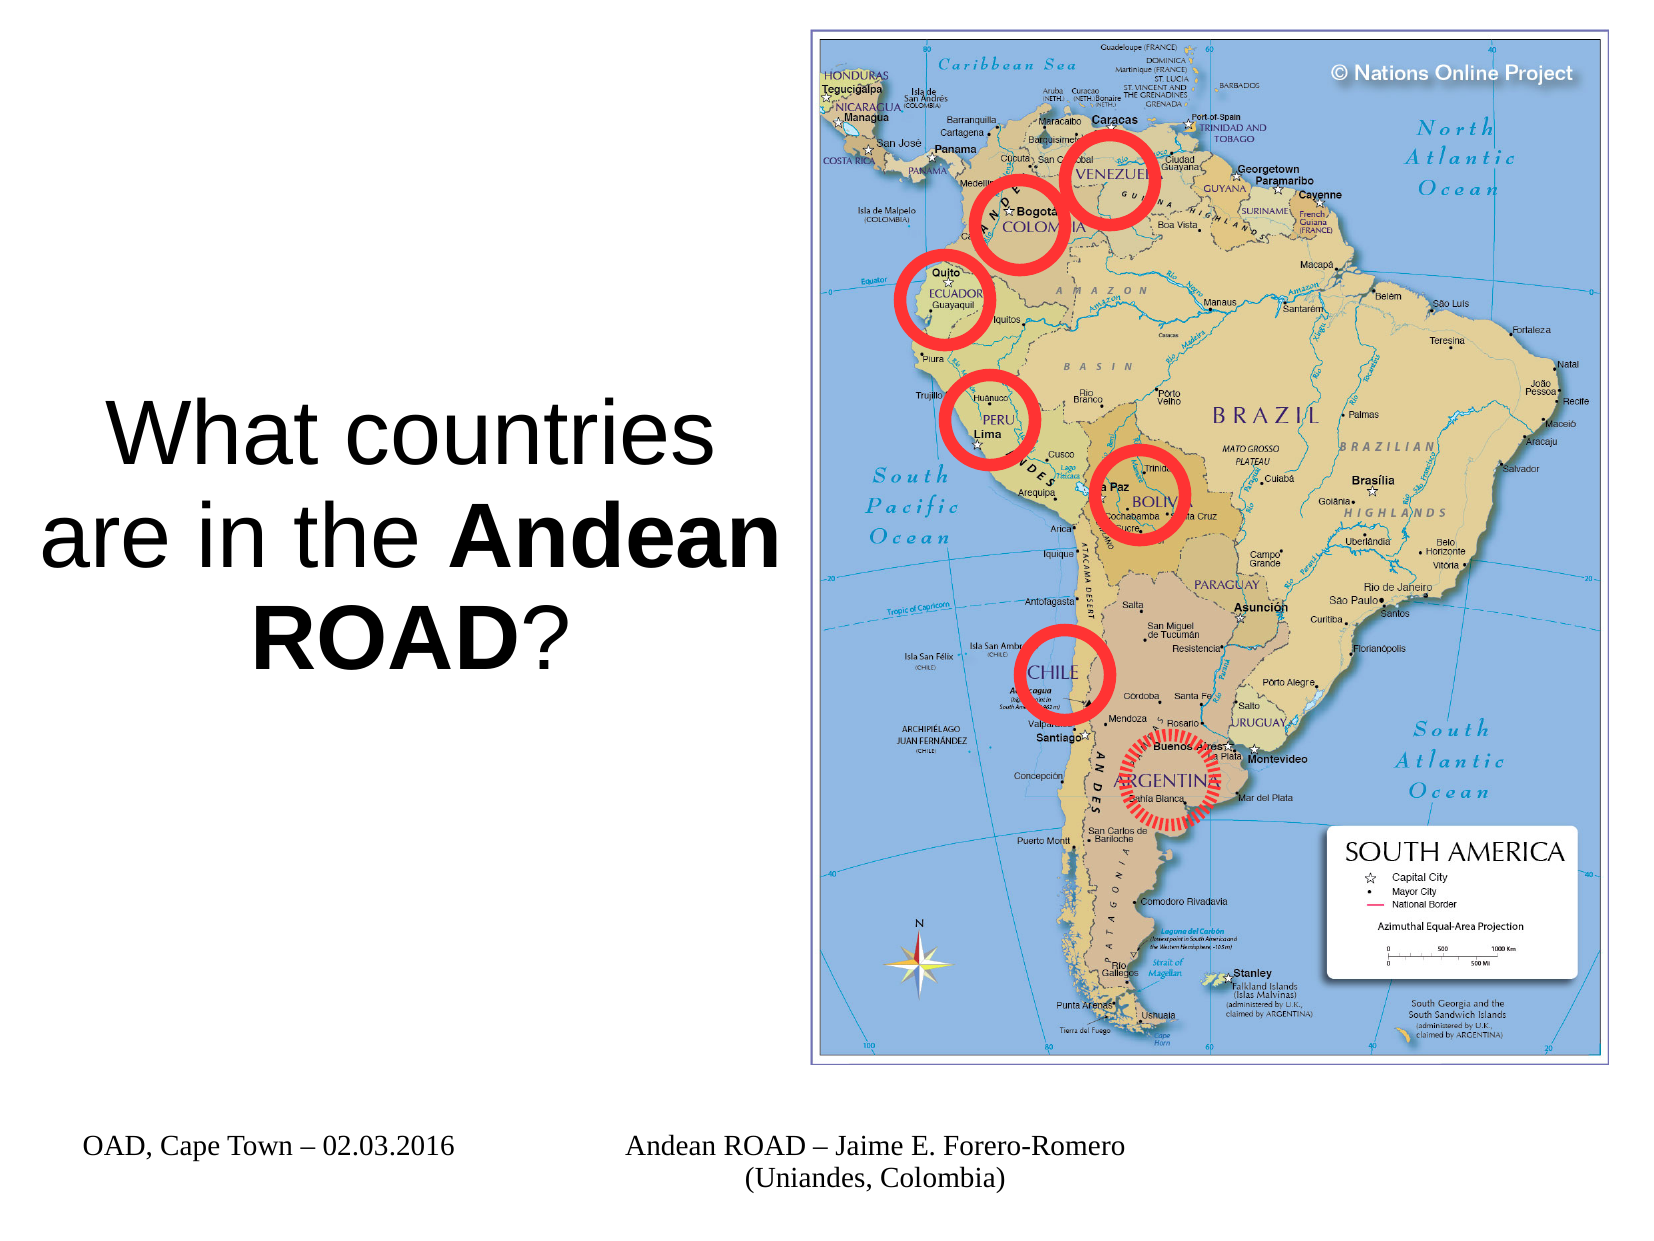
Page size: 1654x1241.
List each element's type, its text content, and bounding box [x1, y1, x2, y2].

picture [810, 29, 1609, 1066]
title What countries are in the Andean ROAD? [32, 381, 82, 690]
list [82, 290, 810, 1010]
